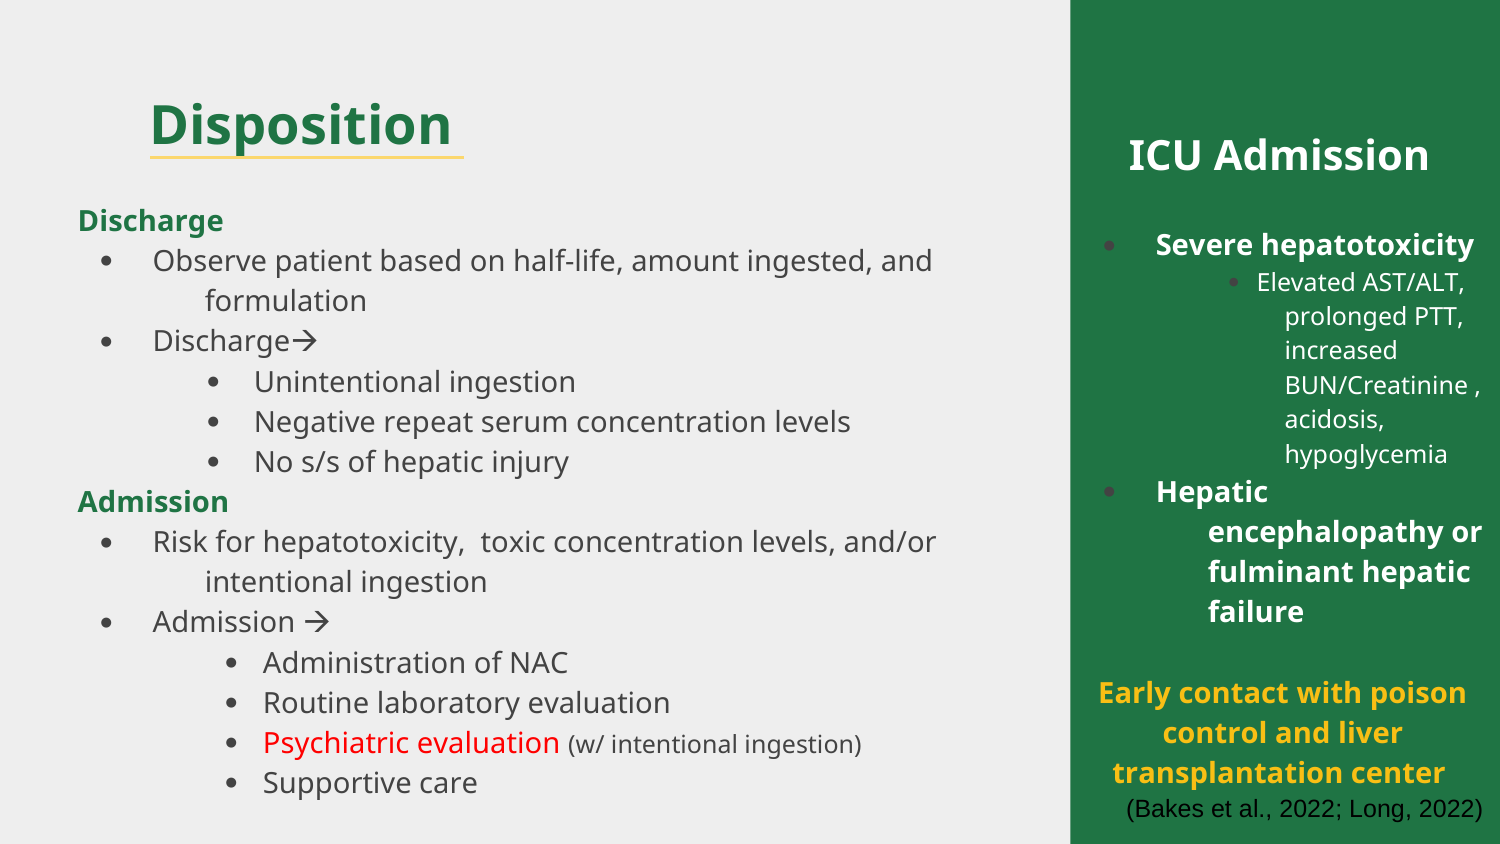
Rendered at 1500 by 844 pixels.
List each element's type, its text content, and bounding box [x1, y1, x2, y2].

title ICU Admission [1099, 25, 1461, 194]
text_box Discharge Observe patient based on half-life, amount ingested, and formulation Discharge Unintentional ingestion Negative repeat serum concentration levels No s/s of hepatic injury Admission Risk for hepatotoxicity, toxic concentration levels, and/or intentional ingestion Admission  Administration of NAC Routine laboratory evaluation Psychiatric evaluation (w/ intentional ingestion) Supportive care [39, 182, 1079, 781]
text_box Disposition [134, 75, 1099, 170]
text_box Severe hepatotoxicity Elevated AST/ALT, prolonged PTT, increased BUN/Creatinine , acidosis, hypoglycemia Hepatic encephalopathy or fulminant hepatic failure Early contact with poison control and liver transplantation center [1042, 206, 1500, 793]
text_box (Bakes et al., 2022; Long, 2022) [1111, 785, 1500, 831]
